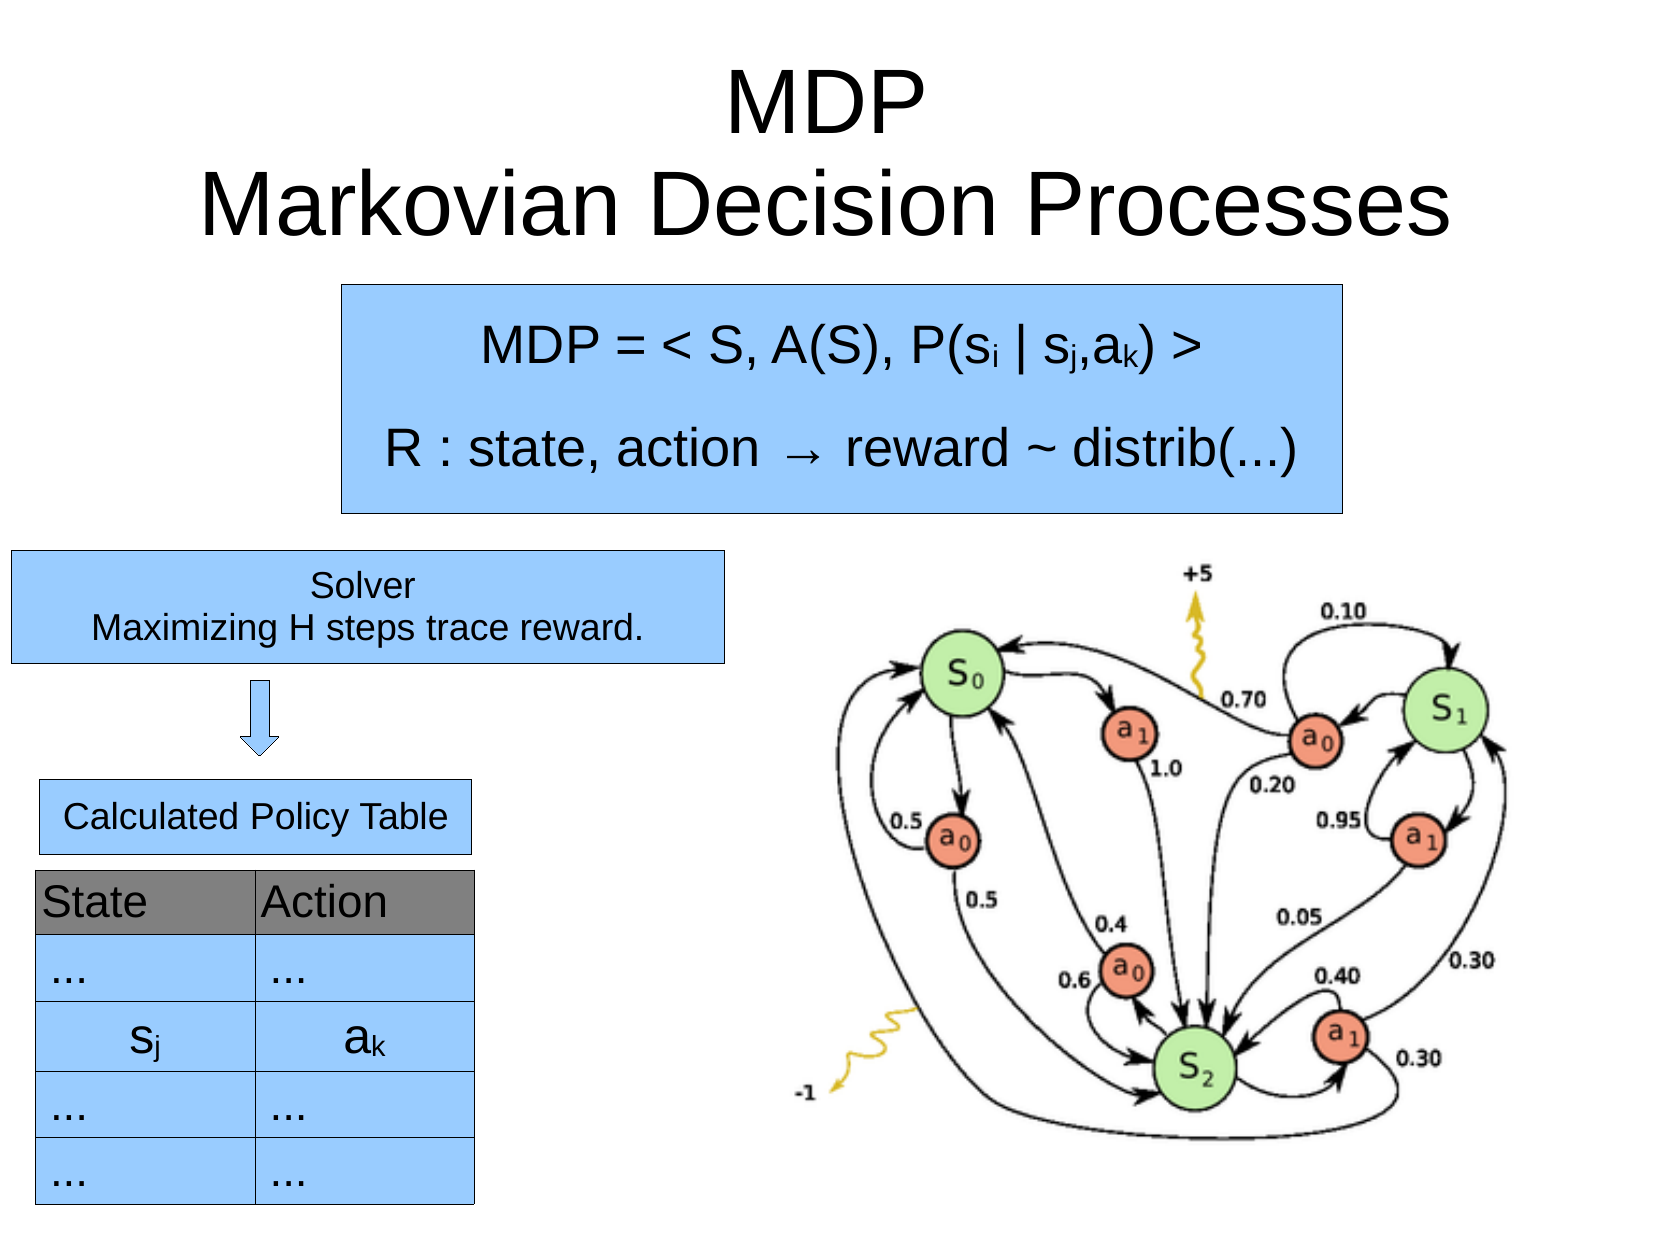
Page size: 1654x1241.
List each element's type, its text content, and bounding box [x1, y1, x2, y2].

text_box Solver Maximizing H steps trace reward. [11, 550, 725, 664]
text_box MDP = < S, A(S), P(si | sj,ak) > R : state, action → reward ~ distrib(...) [341, 284, 1343, 514]
table_cell ... [36, 1138, 255, 1204]
text_box Calculated Policy Table [39, 779, 472, 855]
table_cell ak [256, 1002, 474, 1071]
picture [735, 530, 1595, 1219]
table_header Action [256, 871, 474, 934]
table_cell ... [36, 1072, 255, 1137]
table_header State [36, 871, 255, 934]
table_cell ... [36, 935, 255, 1001]
title MDP Markovian Decision Processes [82, 49, 1571, 257]
table_cell ... [256, 935, 474, 1001]
table_cell ... [256, 1138, 474, 1204]
table_cell ... [256, 1072, 474, 1137]
text_box [240, 680, 279, 756]
table_cell sj [36, 1002, 255, 1071]
